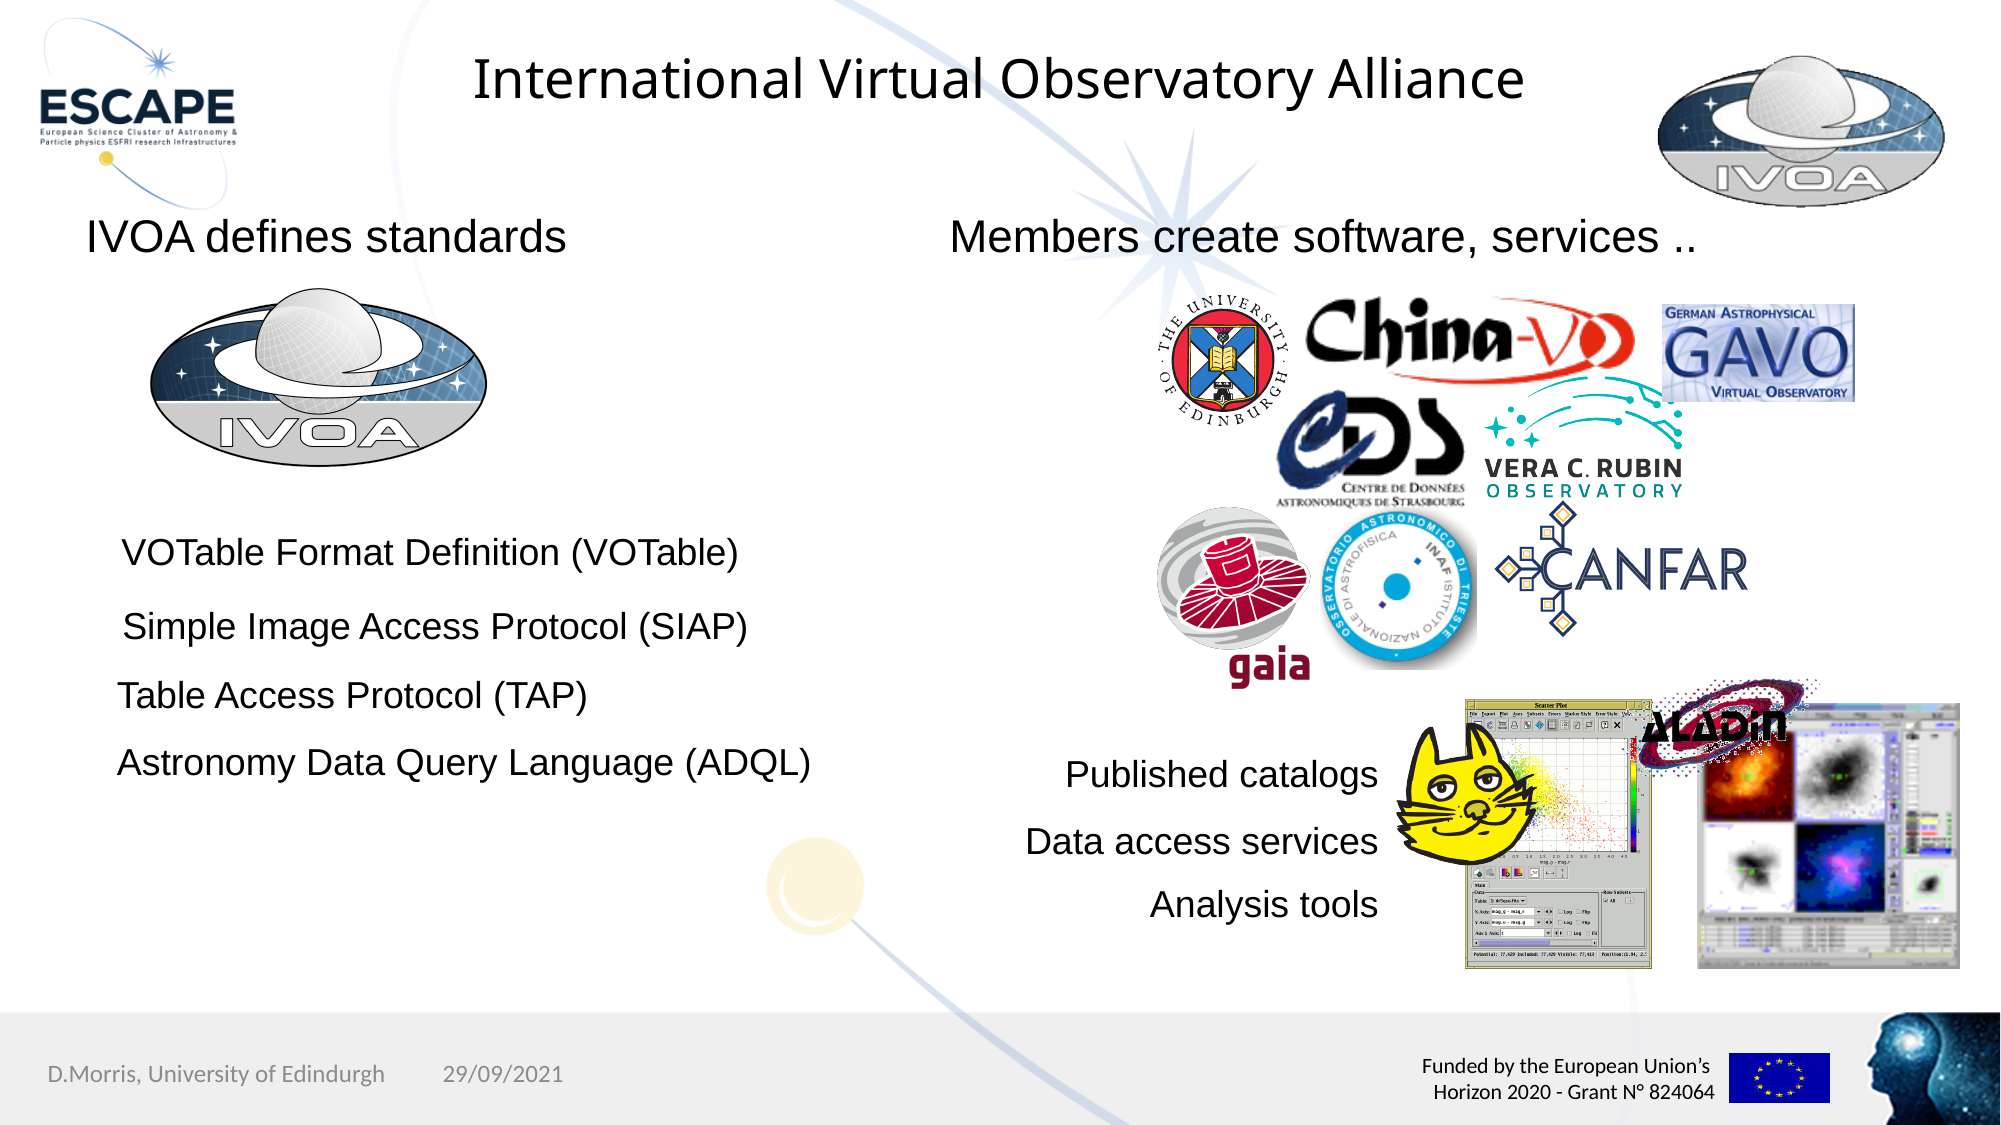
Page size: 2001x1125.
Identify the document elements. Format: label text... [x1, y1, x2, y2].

text_box Astronomy Data Query Language (ADQL) [102, 734, 827, 792]
footer D.Morris, University of Edindurgh [32, 1042, 414, 1103]
text_box VOTable Format Definition (VOTable) [106, 524, 755, 582]
title International Virtual Observatory Alliance [262, 11, 1738, 150]
slide_number 29/09/2021 [427, 1042, 684, 1103]
text_box Simple Image Access Protocol (SIAP) [107, 598, 764, 655]
text_box IVOA defines standards [70, 203, 129, 270]
text_box Analysis tools [1135, 876, 1394, 934]
text_box Data access services [1010, 812, 1394, 870]
picture [0, 0, 2001, 1125]
text_box IVOA defines standards [508, 203, 583, 270]
text_box Published catalogs [1050, 746, 1394, 804]
text_box Members create software, services .. [934, 203, 1727, 270]
text_box Table Access Protocol (TAP) [102, 667, 604, 725]
